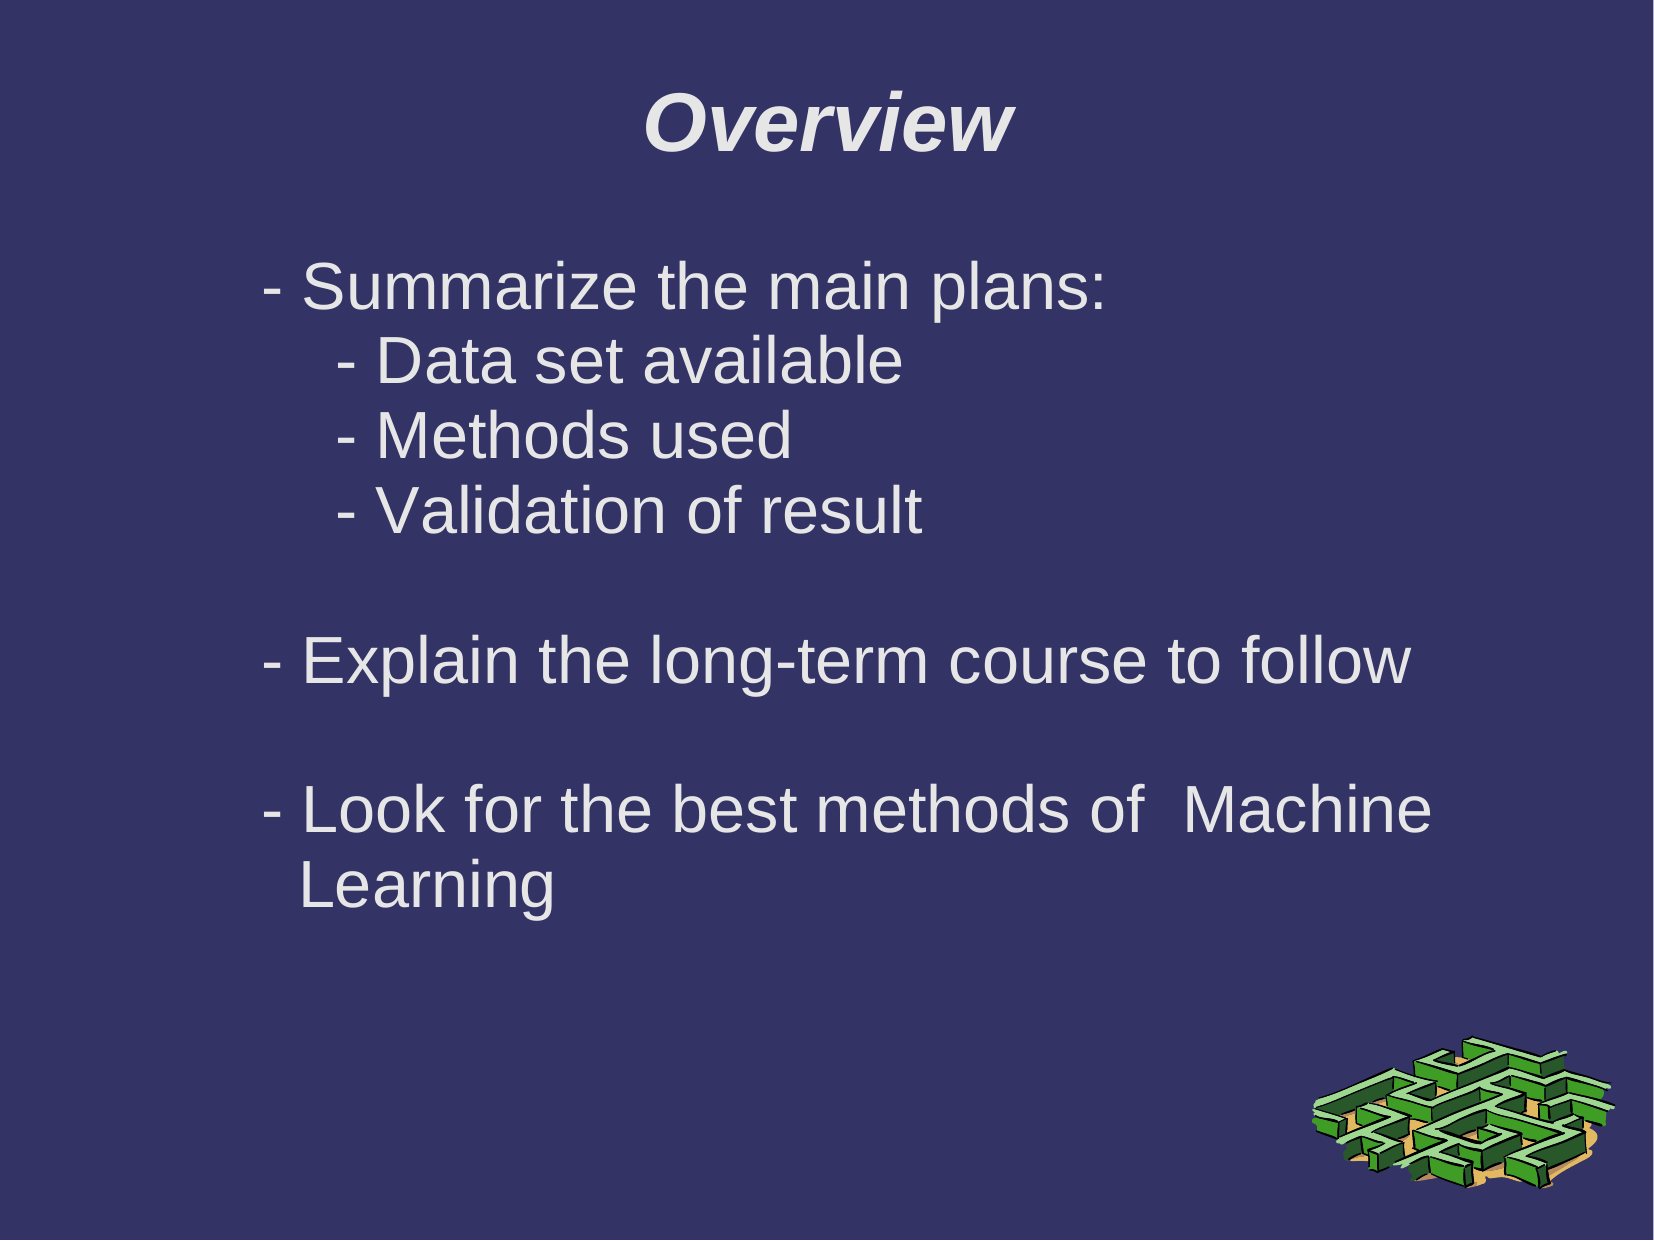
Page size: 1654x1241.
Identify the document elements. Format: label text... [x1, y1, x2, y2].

list - Summarize the main plans: - Data set available - Methods used - Validation of result - Explain the long-term course to follow - Look for the best methods of Machine Learning [178, 248, 1570, 1216]
title Overview [121, 19, 1534, 227]
